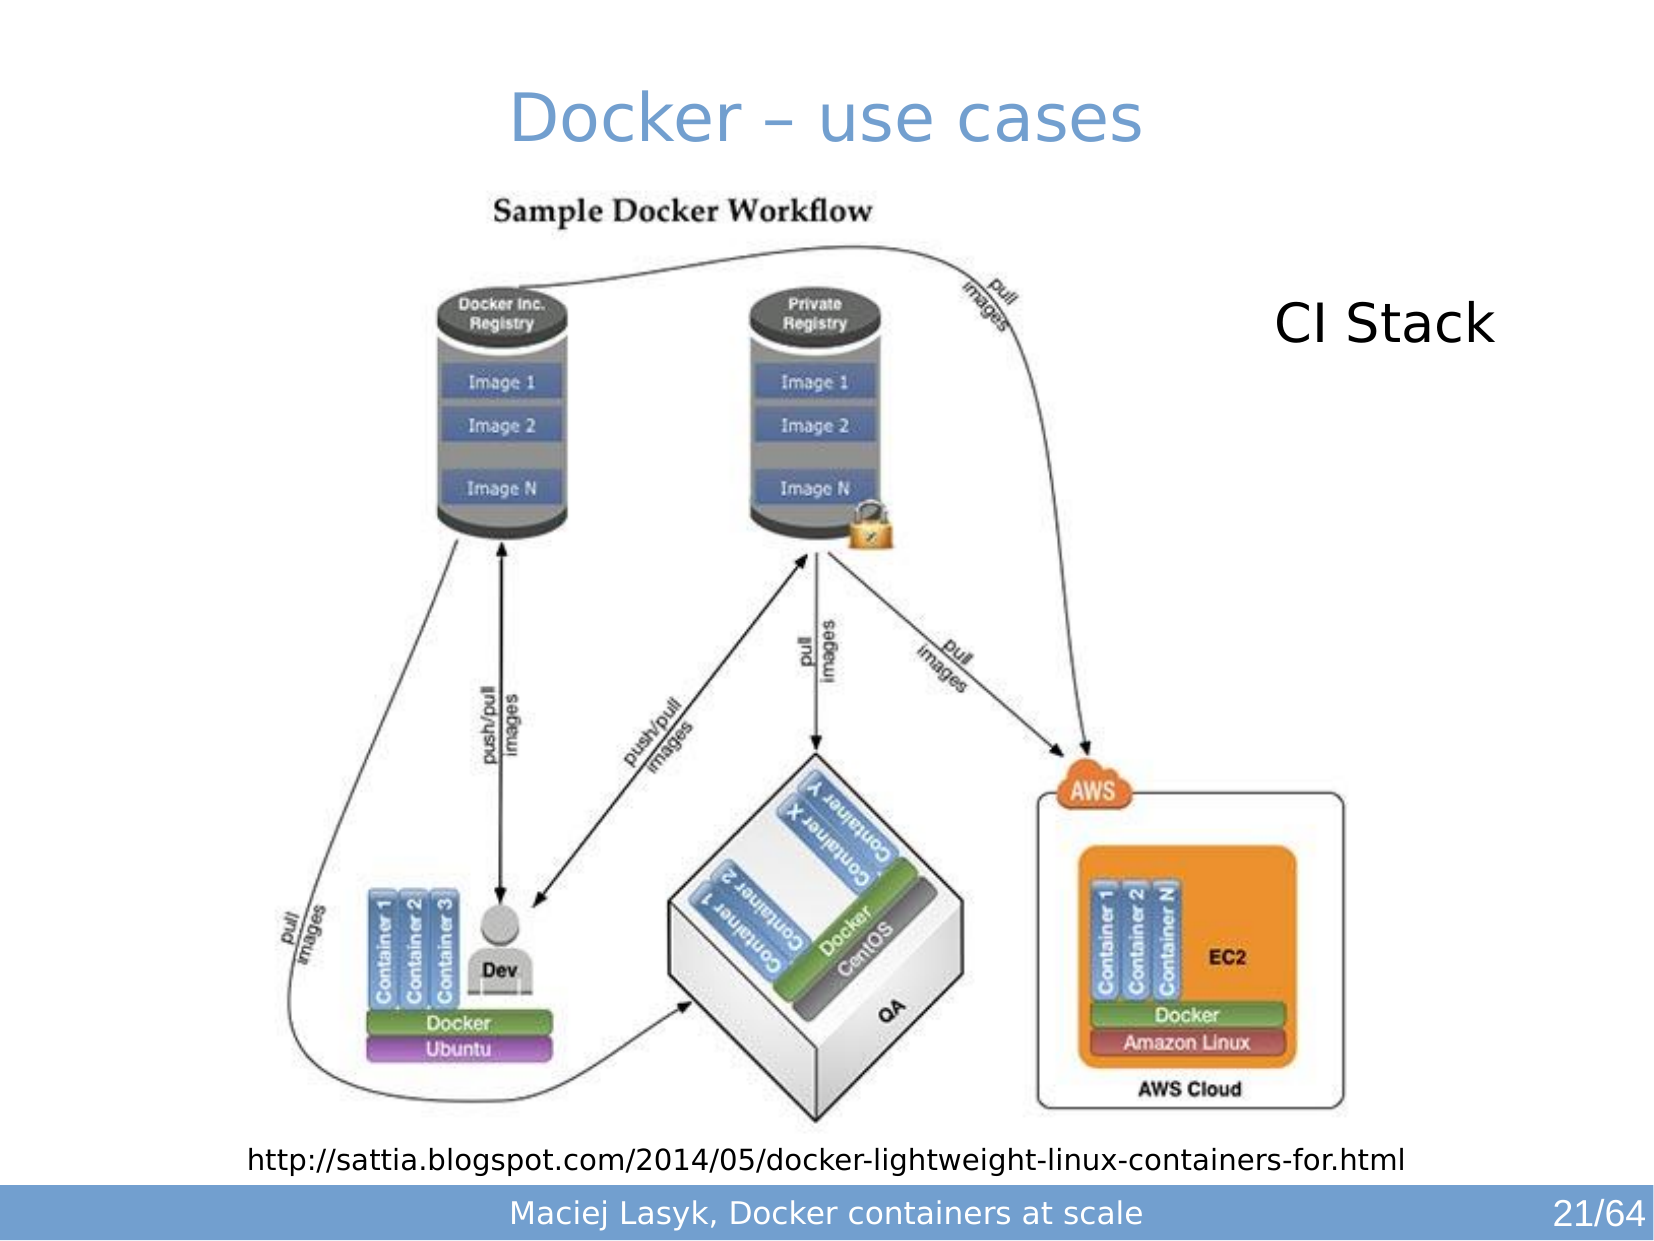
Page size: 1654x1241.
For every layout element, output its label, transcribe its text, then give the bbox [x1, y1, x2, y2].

text_box http://sattia.blogspot.com/2014/05/docker-lightweight-linux-containers-for.html [232, 1135, 1422, 1186]
text_box Docker – use cases [493, 72, 1161, 166]
text_box [0, 1185, 1527, 1241]
text_box Maciej Lasyk, Docker containers at scale [494, 1188, 1160, 1240]
picture [243, 175, 1361, 1135]
text_box 21/64 [1527, 1185, 1654, 1241]
text_box CI Stack [1260, 285, 1512, 590]
